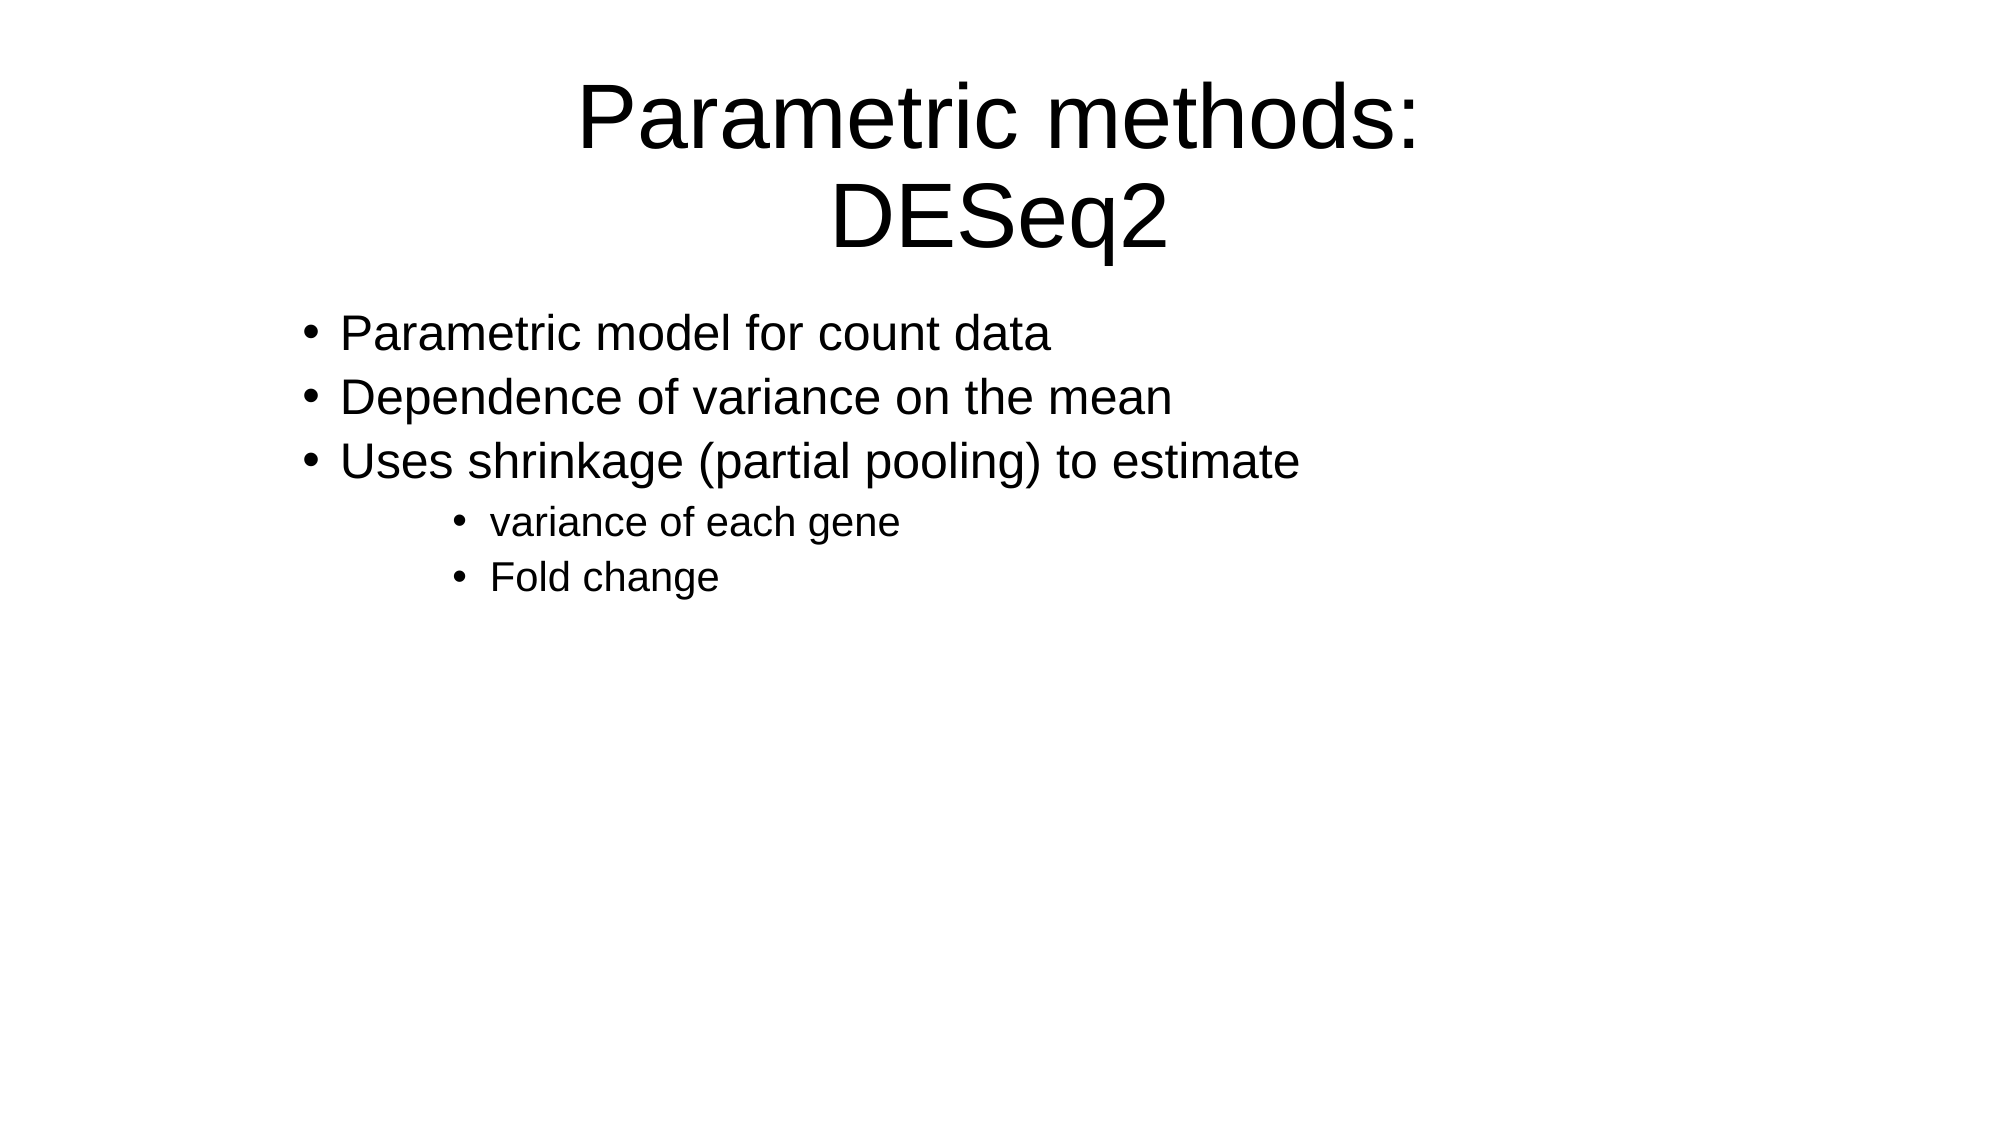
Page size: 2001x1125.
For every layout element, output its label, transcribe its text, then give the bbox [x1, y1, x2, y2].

list Parametric model for count data Dependence of variance on the mean Uses shrinkage (partial pooling) to estimate variance of each gene Fold change [137, 299, 1863, 1014]
title Parametric methods: DESeq2 [137, 59, 1863, 278]
